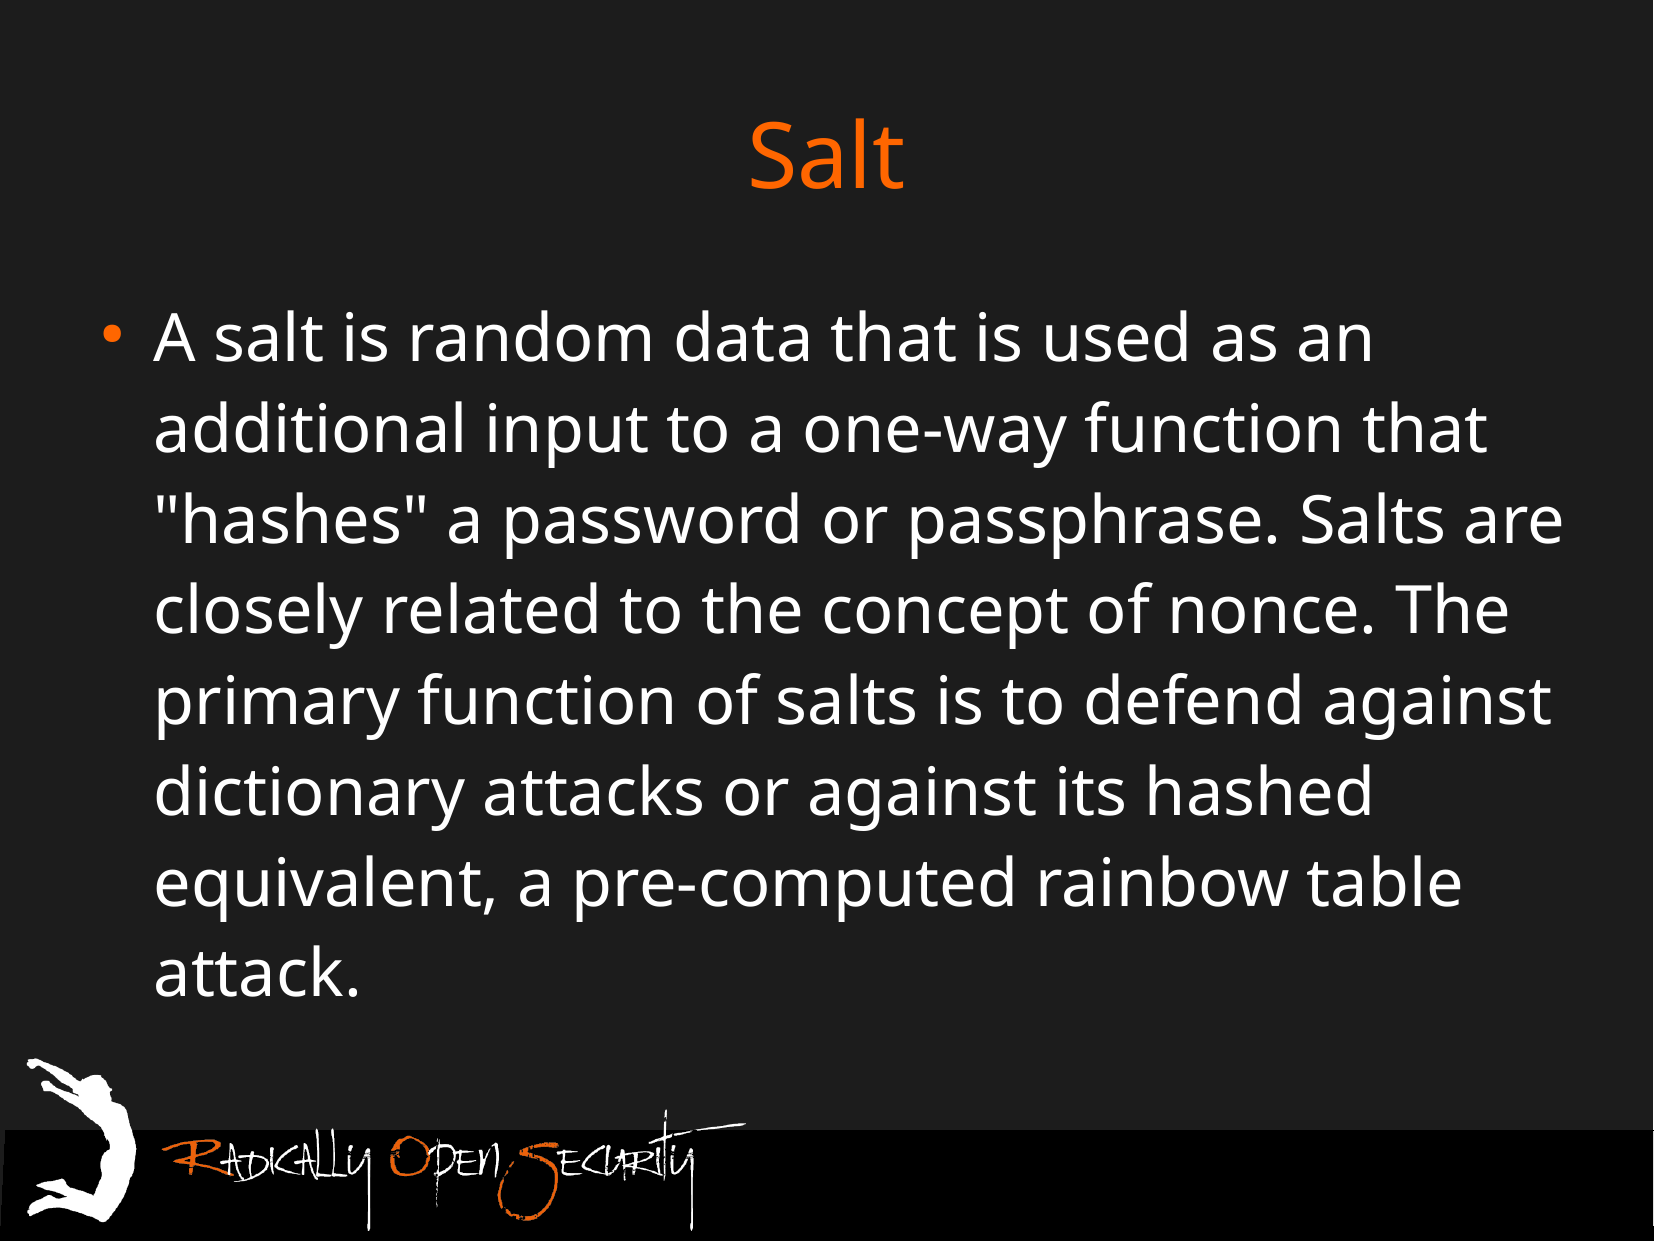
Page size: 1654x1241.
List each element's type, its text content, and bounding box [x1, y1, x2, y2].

title Salt [82, 49, 1571, 257]
list A salt is random data that is used as an additional input to a one-way function that "hashes" a password or passphrase. Salts are closely related to the concept of nonce. The primary function of salts is to defend against dictionary attacks or against its hashed equivalent, a pre-computed rainbow table attack. [82, 290, 1571, 1010]
picture [0, 1022, 778, 1241]
